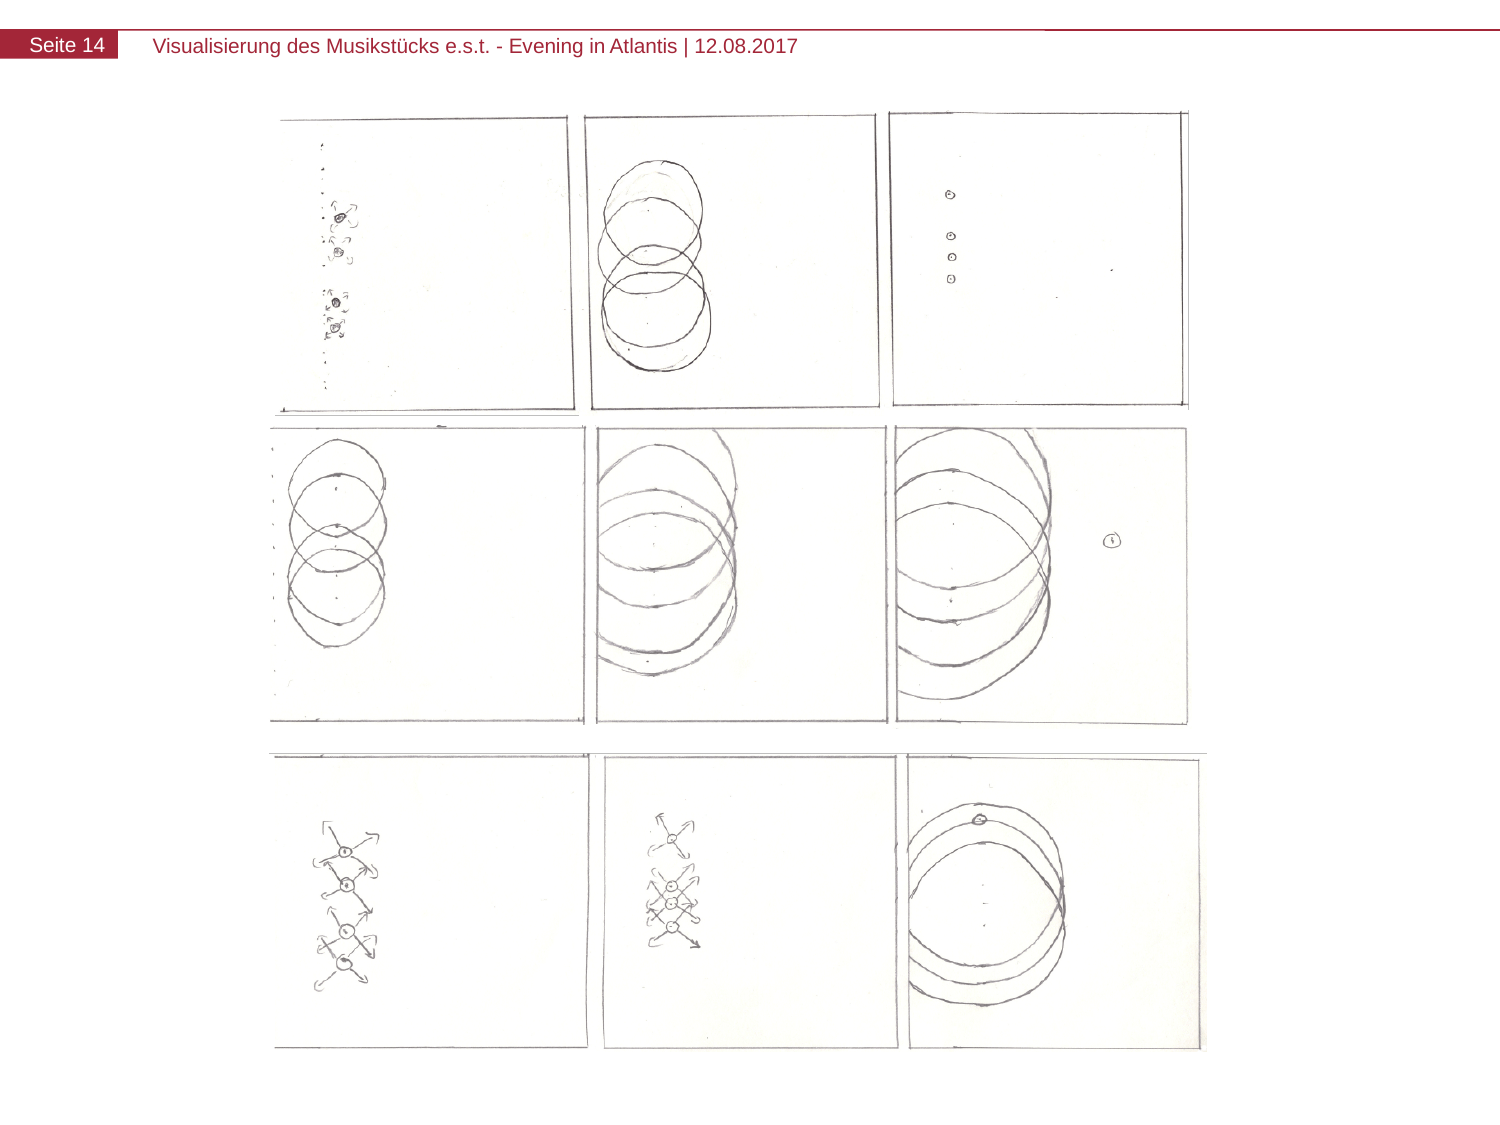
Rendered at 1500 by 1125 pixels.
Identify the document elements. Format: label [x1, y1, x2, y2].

picture [248, 0, 1229, 1125]
